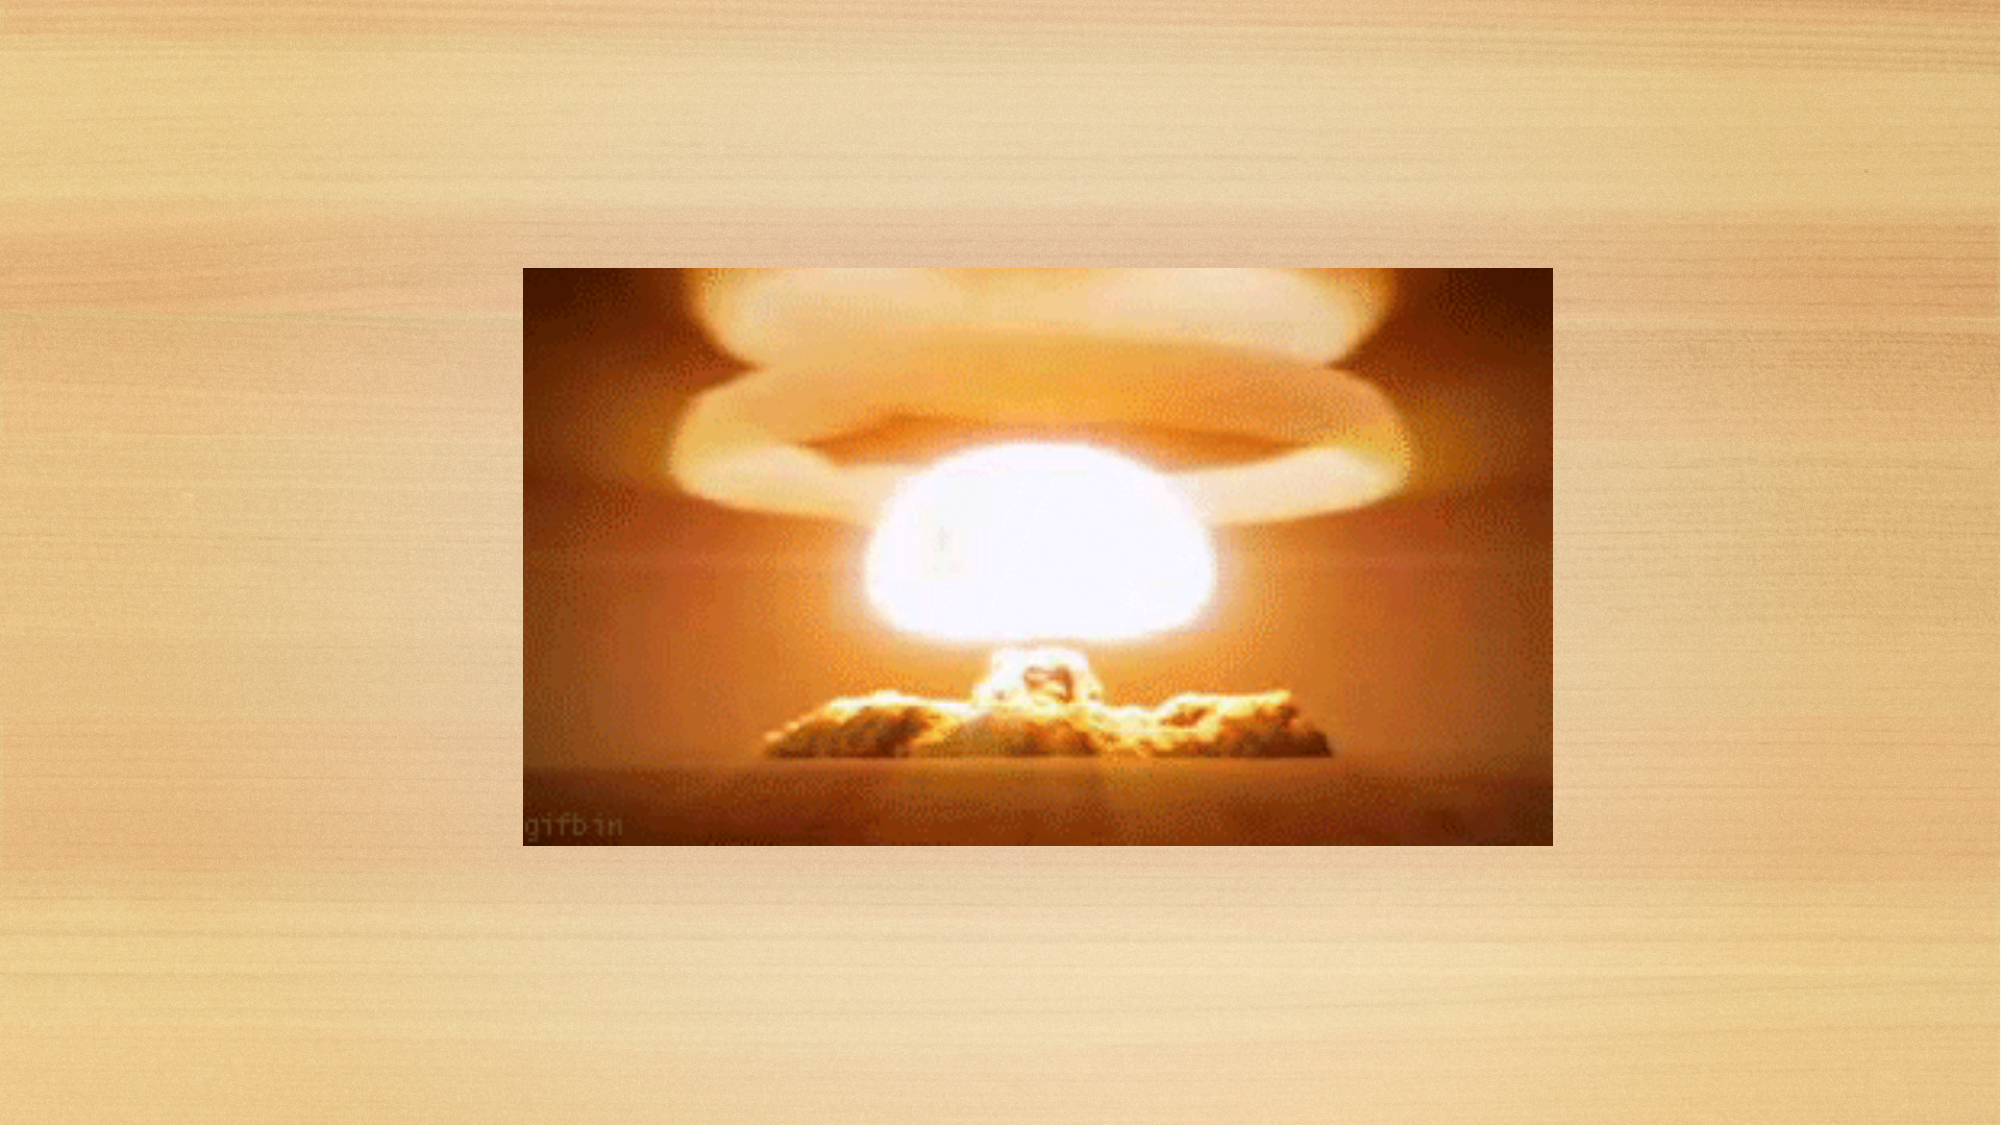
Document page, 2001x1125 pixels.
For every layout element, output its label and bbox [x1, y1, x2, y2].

picture [523, 268, 1553, 846]
